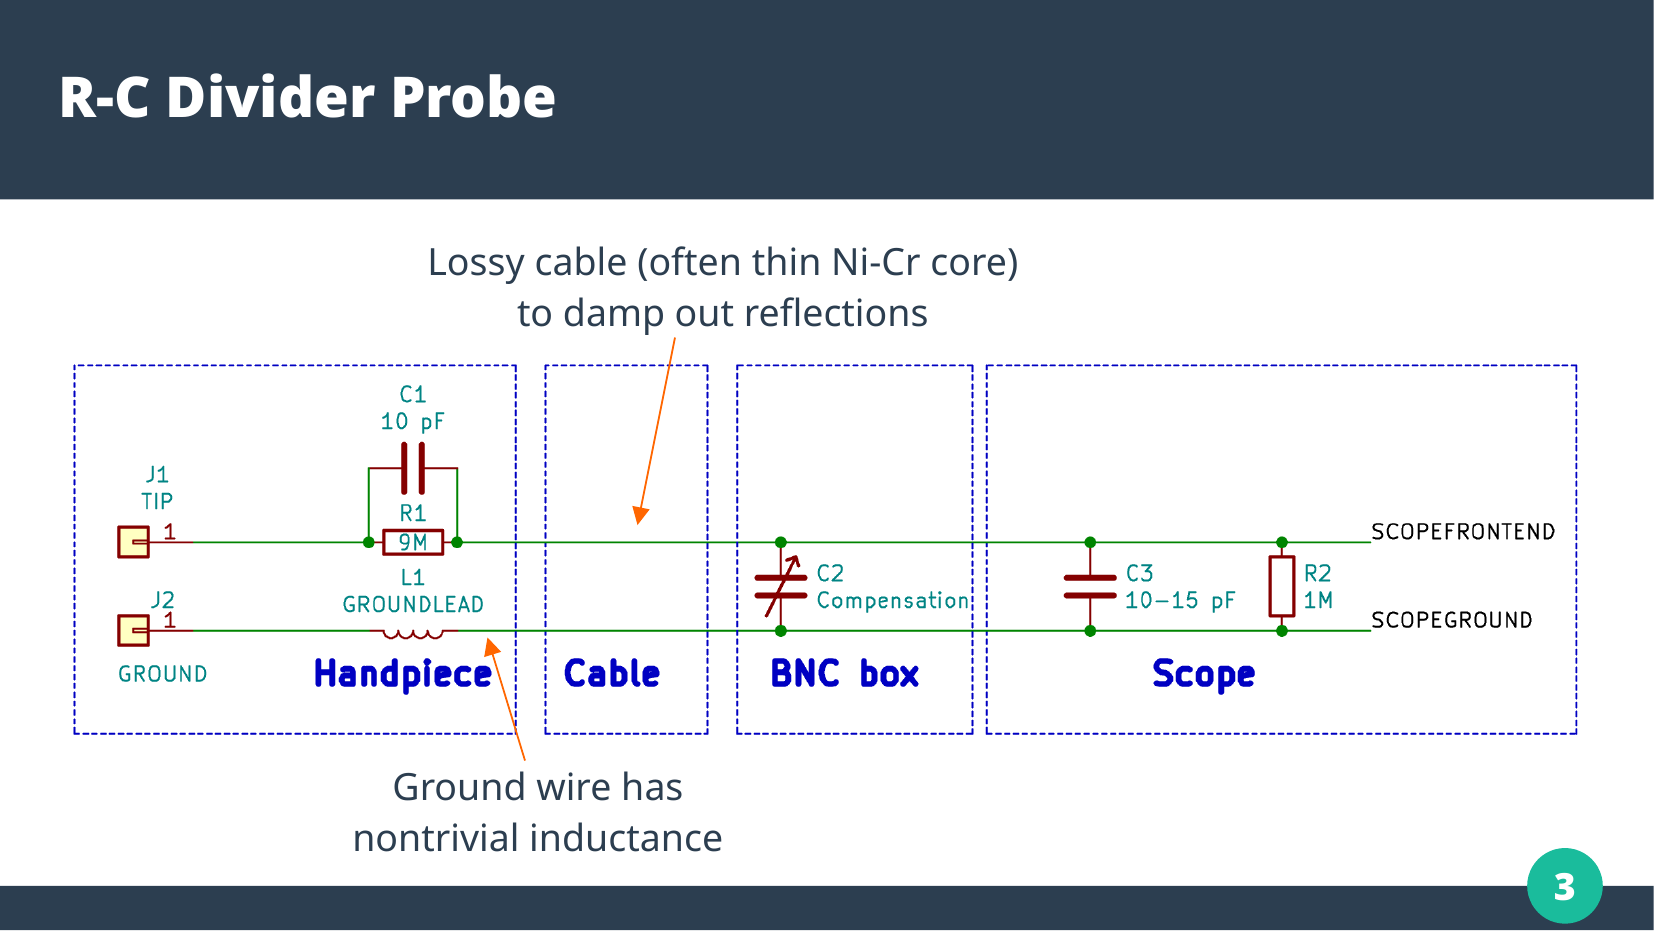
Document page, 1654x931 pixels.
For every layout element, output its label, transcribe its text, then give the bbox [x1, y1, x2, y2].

text_box Lossy cable (often thin Ni-Cr core) to damp out reflections [412, 235, 1163, 338]
picture [59, 346, 1595, 761]
title R-C Divider Probe [59, 37, 1595, 155]
text_box Ground wire has nontrivial inductance [337, 760, 764, 863]
